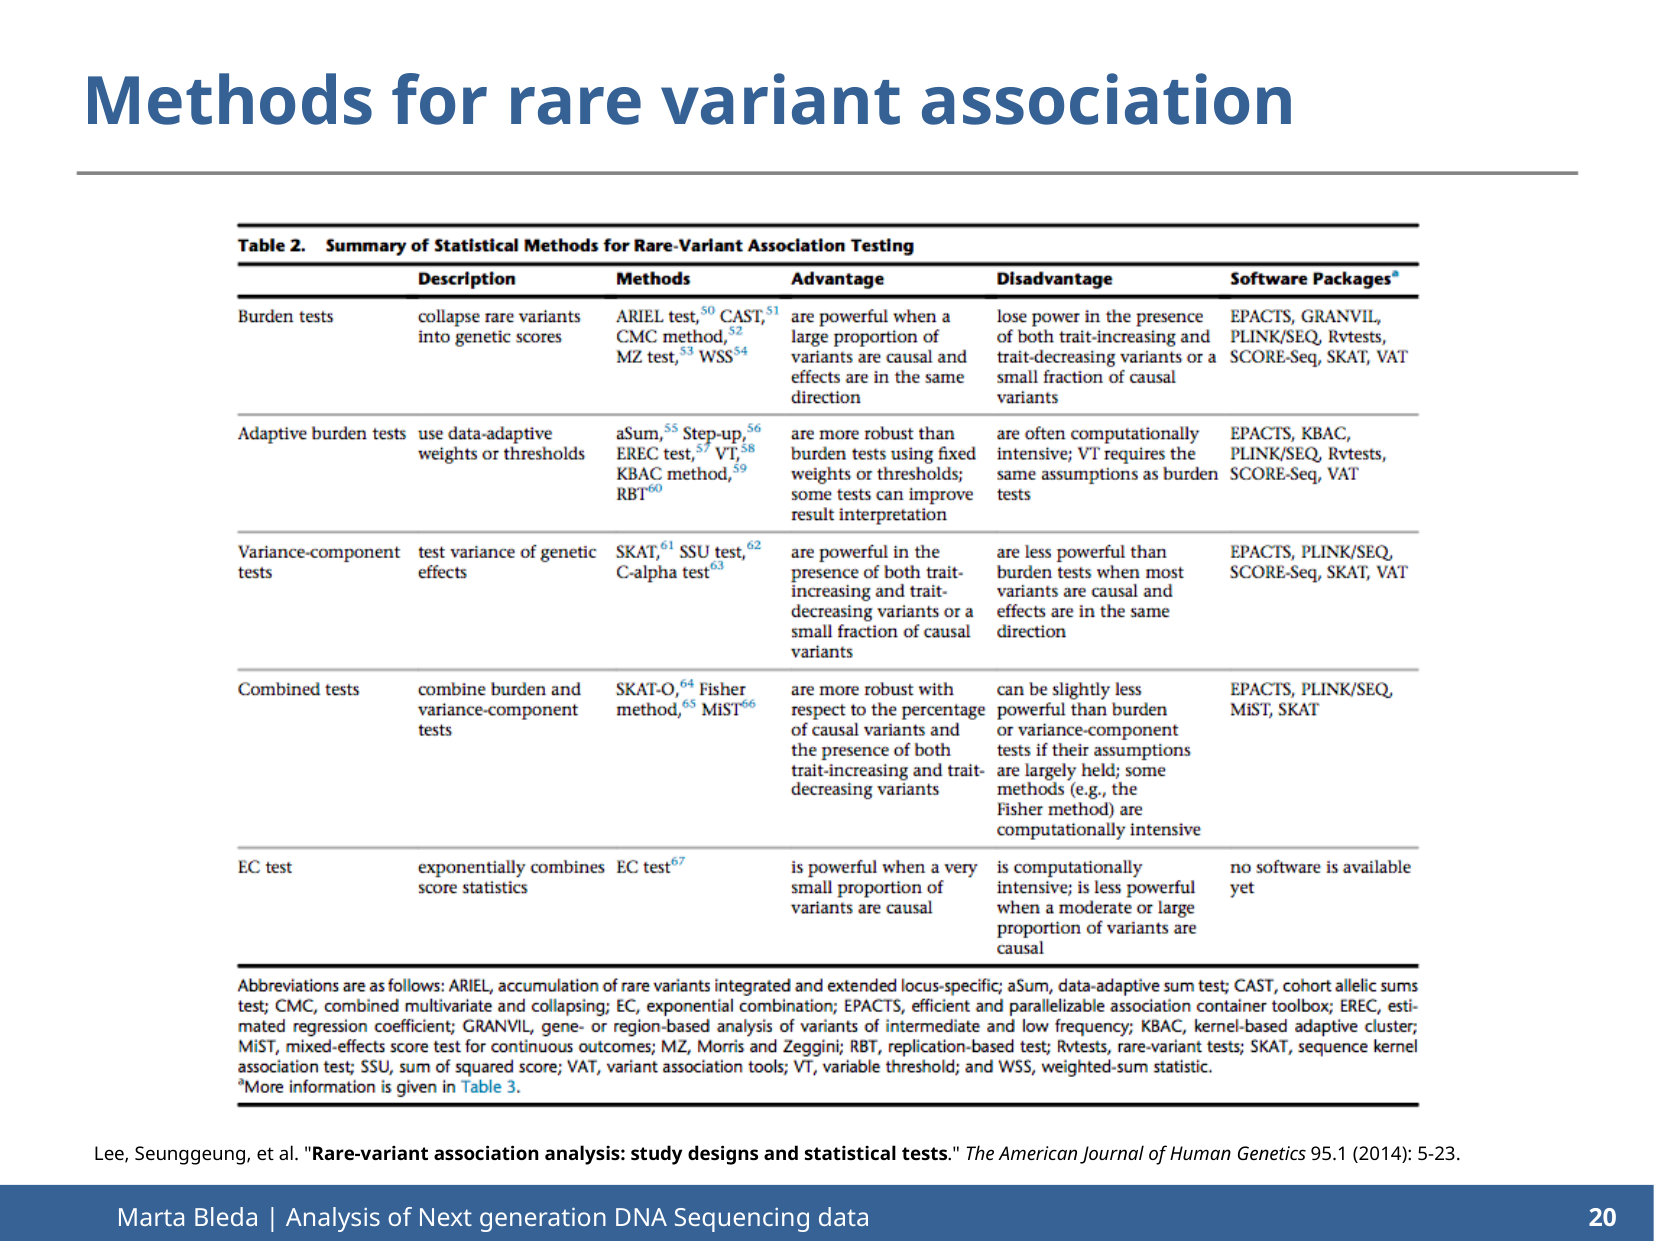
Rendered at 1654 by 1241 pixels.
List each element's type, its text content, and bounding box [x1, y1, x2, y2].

title Methods for rare variant association [82, 49, 1571, 148]
picture [227, 214, 1427, 1116]
picture [74, 170, 1580, 175]
text_box Lee, Seunggeung, et al. "Rare-variant association analysis: study designs and statistical tests." The American Journal of Human Genetics 95.1 (2014): 5-23. [79, 1132, 1575, 1191]
